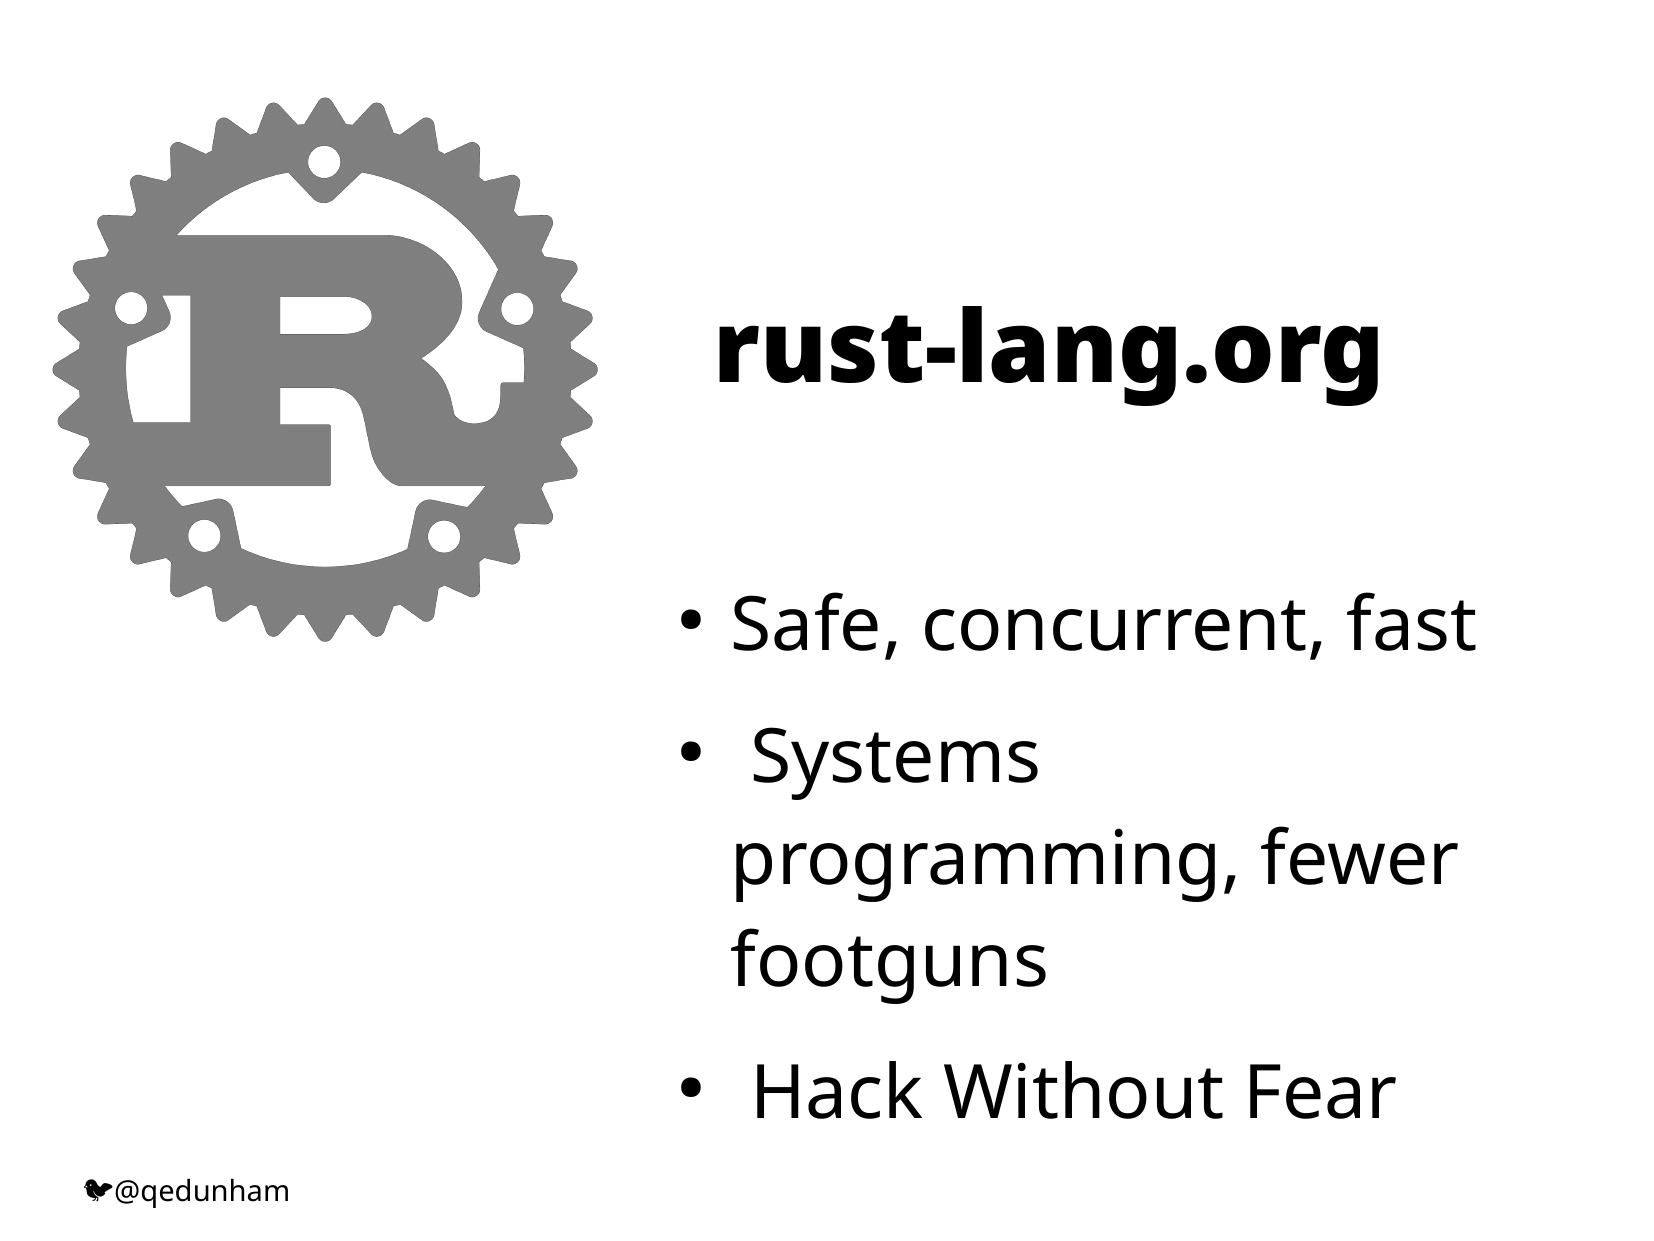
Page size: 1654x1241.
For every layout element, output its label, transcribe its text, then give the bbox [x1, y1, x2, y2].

title rust-lang.org [601, 240, 1561, 448]
picture [49, 94, 601, 646]
list Safe, concurrent, fast Systems programming, fewer footguns Hack Without Fear [660, 570, 1571, 1156]
